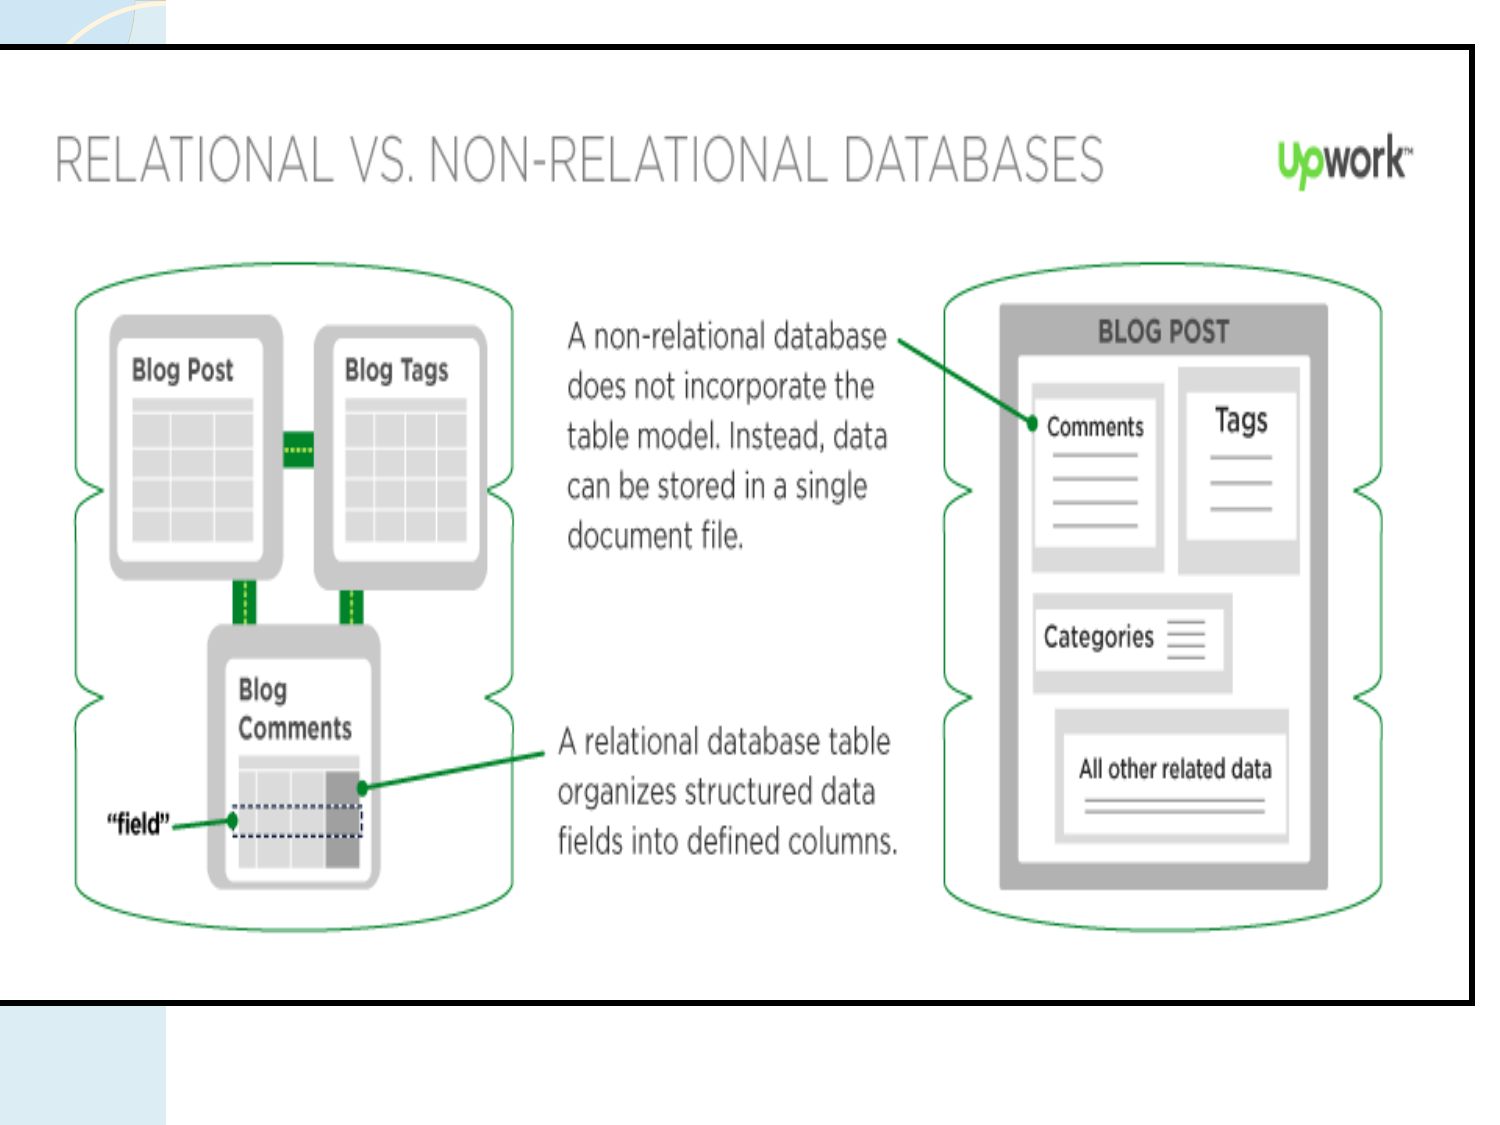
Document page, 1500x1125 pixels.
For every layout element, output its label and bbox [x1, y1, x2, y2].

picture [0, 50, 1469, 1000]
